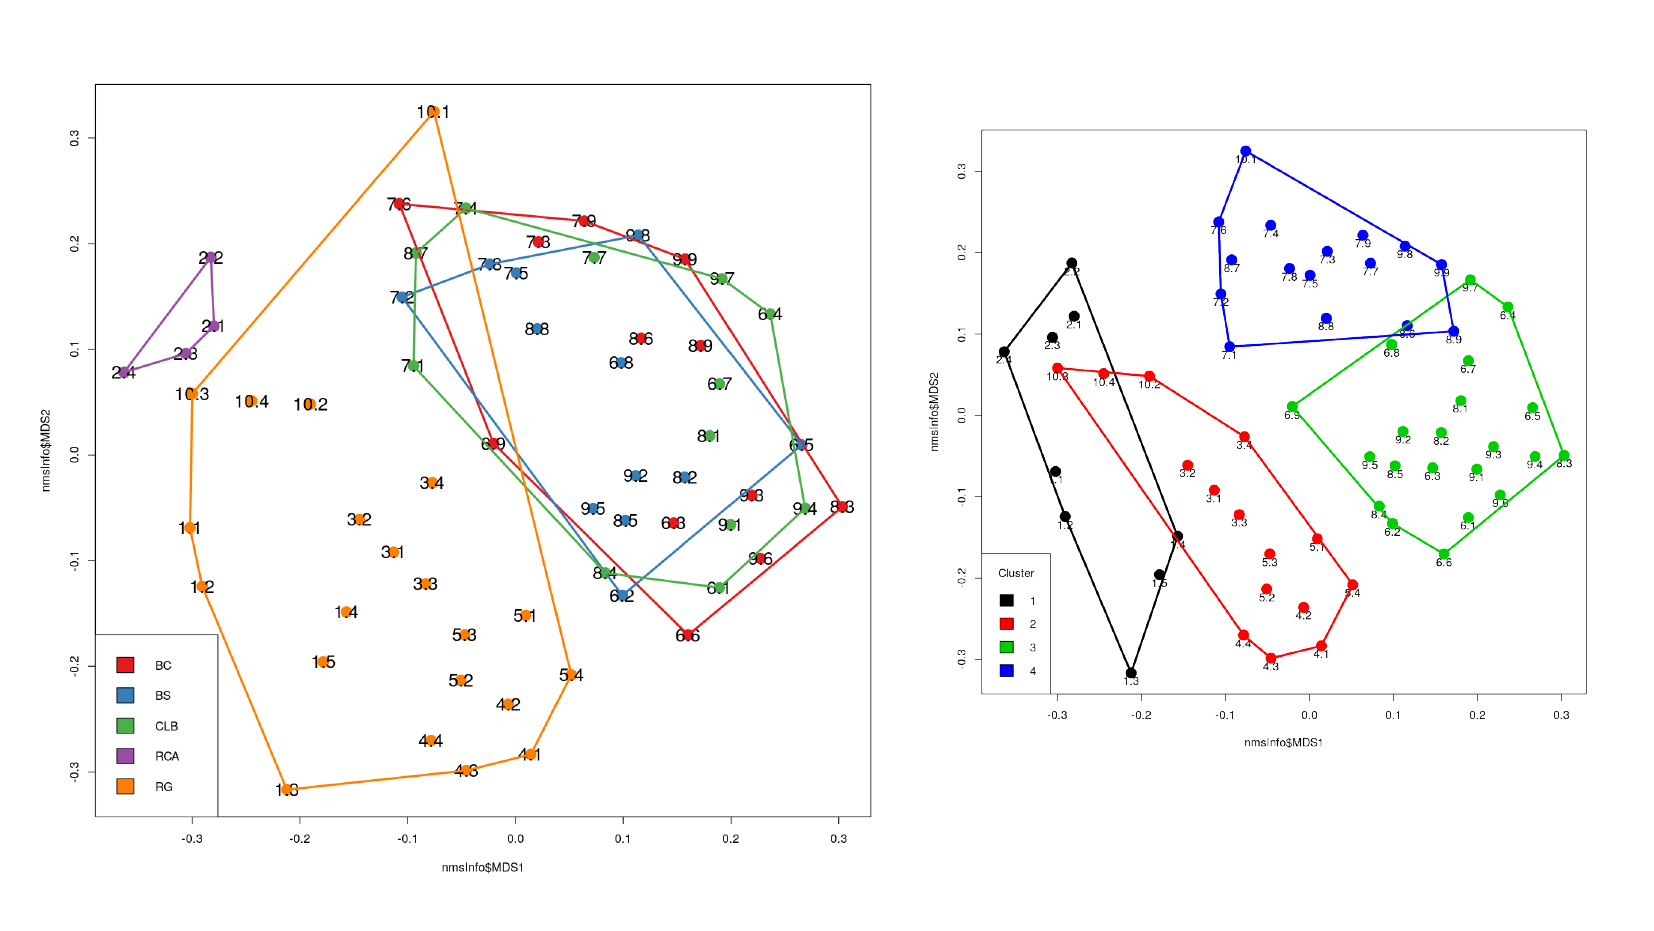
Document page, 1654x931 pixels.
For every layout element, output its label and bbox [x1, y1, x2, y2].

picture [929, 129, 1587, 748]
picture [36, 25, 901, 890]
